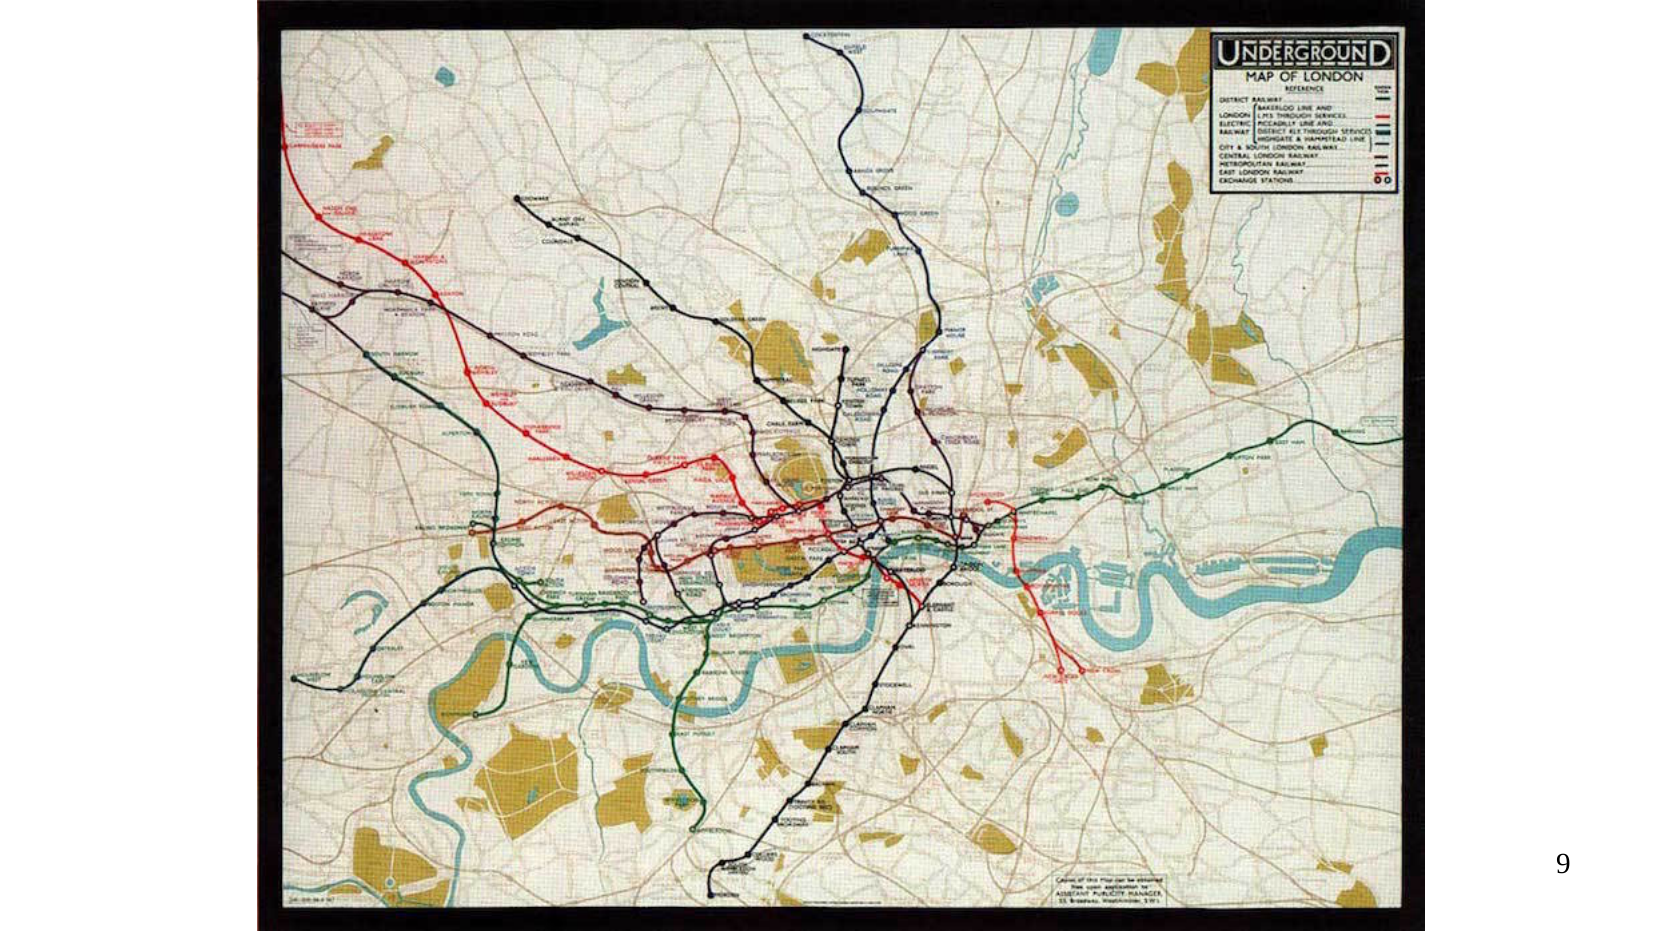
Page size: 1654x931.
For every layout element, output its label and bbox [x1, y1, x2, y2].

picture [257, 0, 1425, 931]
